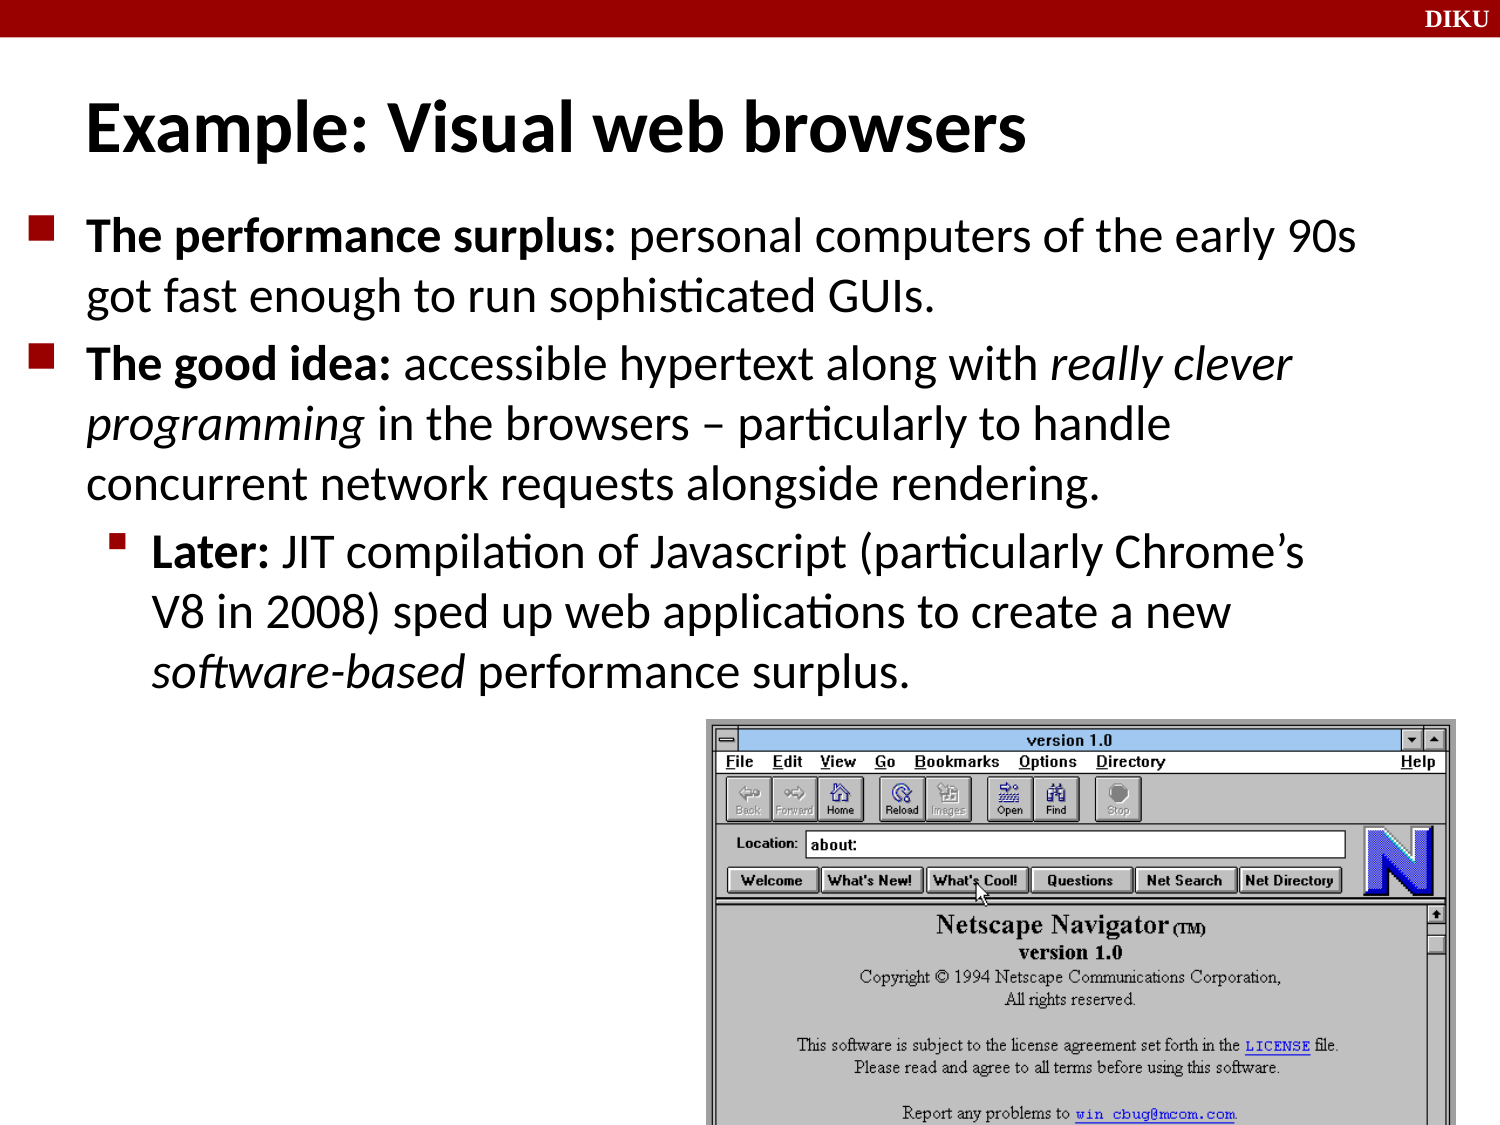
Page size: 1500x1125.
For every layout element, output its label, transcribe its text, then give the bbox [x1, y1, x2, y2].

text_box The performance surplus: personal computers of the early 90s got fast enough to run sophisticated GUIs. The good idea: accessible hypertext along with really clever programming in the browsers – particularly to handle concurrent network requests alongside rendering. Later: JIT compilation of Javascript (particularly Chrome’s V8 in 2008) sped up web applications to create a new software-based performance surplus. [14, 194, 1376, 481]
text_box Example: Visual web browsers [70, 75, 1485, 169]
picture [706, 719, 1456, 1125]
